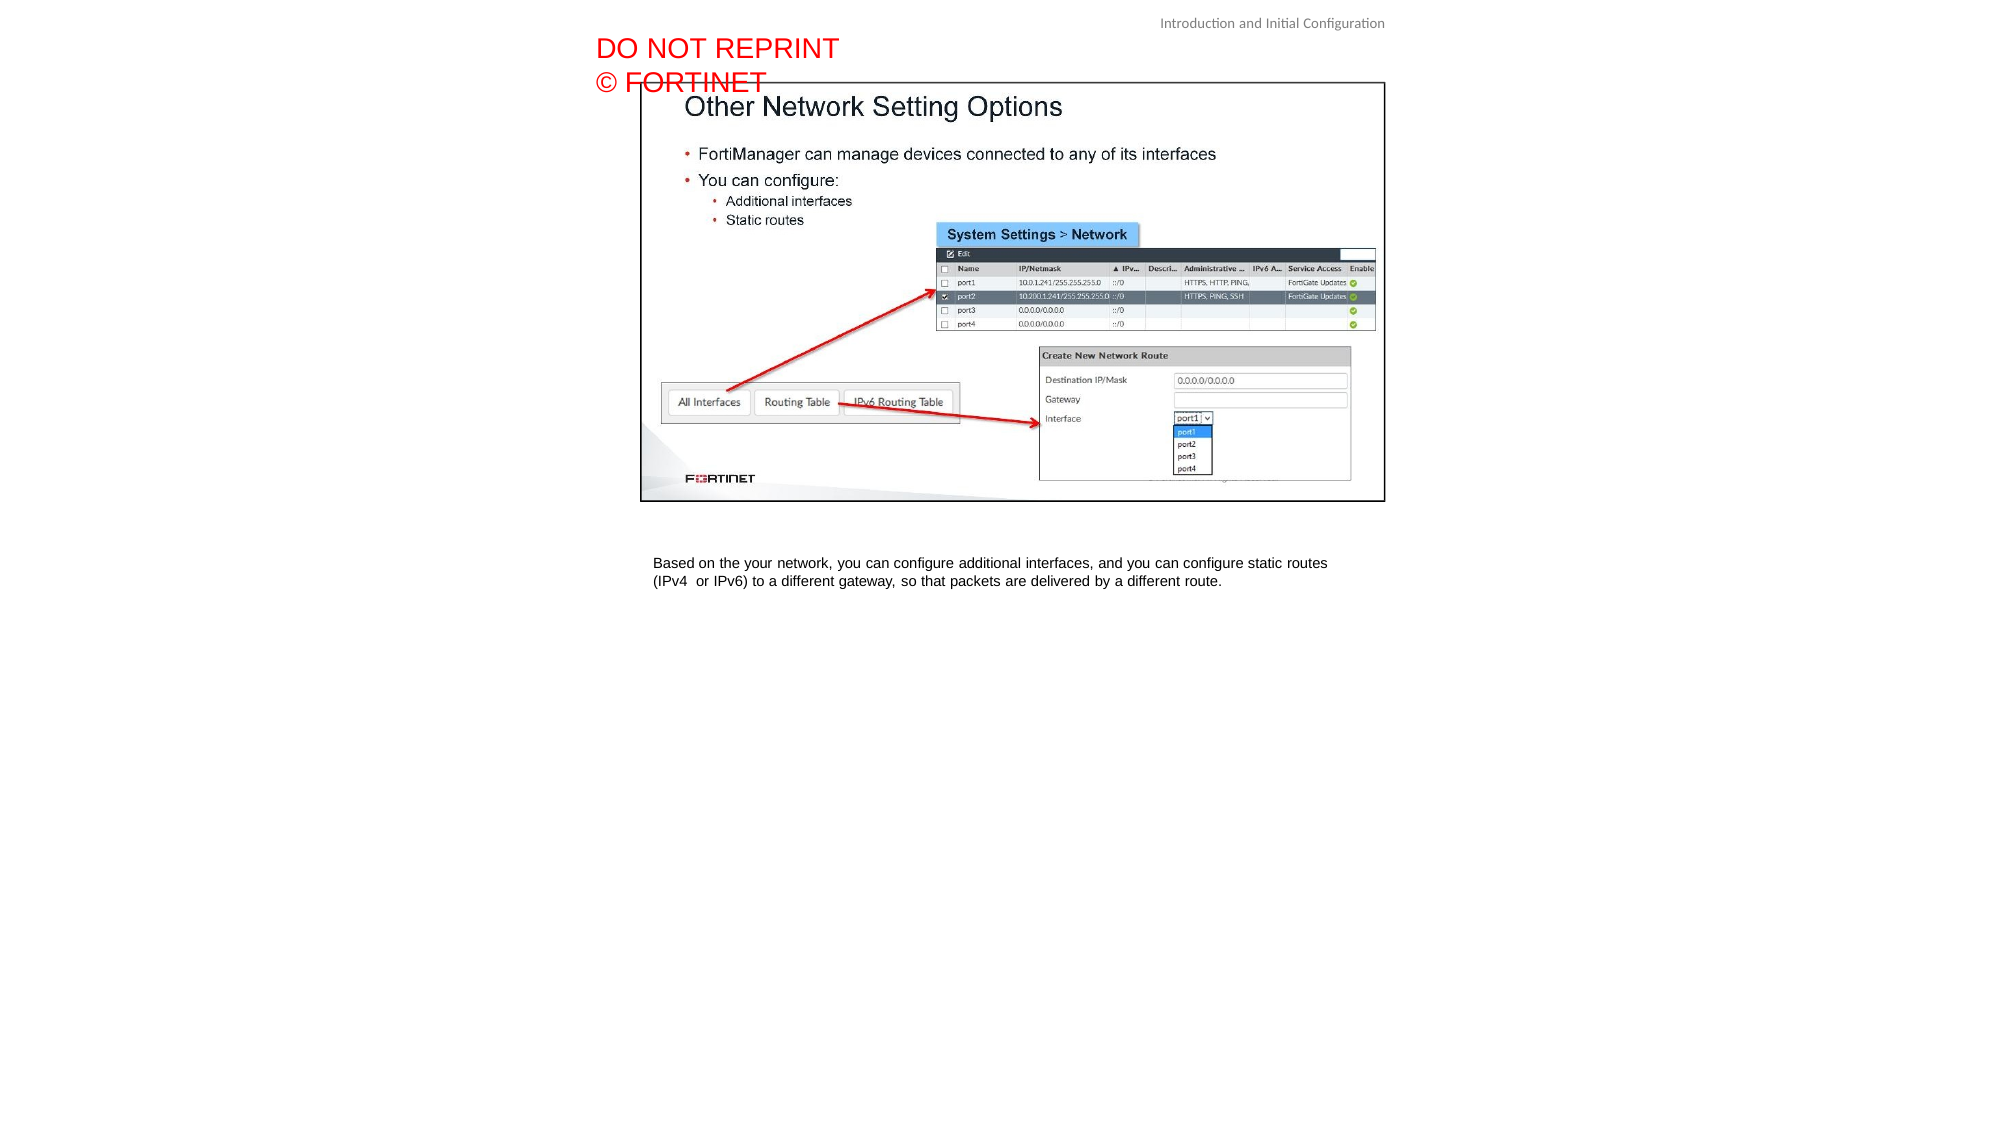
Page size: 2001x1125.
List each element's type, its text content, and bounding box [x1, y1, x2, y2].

text_box Introduction and Initial Configuration [1158, 11, 1386, 32]
text_box [640, 81, 1386, 502]
picture [642, 92, 1383, 500]
text_box DO NOT REPRINT © FORTINET [594, 28, 841, 98]
text_box Based on the your network, you can configure additional interfaces, and you can configure static routes (IPv4 or IPv6) to a different gateway, so that packets are delivered by a different route. [651, 552, 1368, 591]
